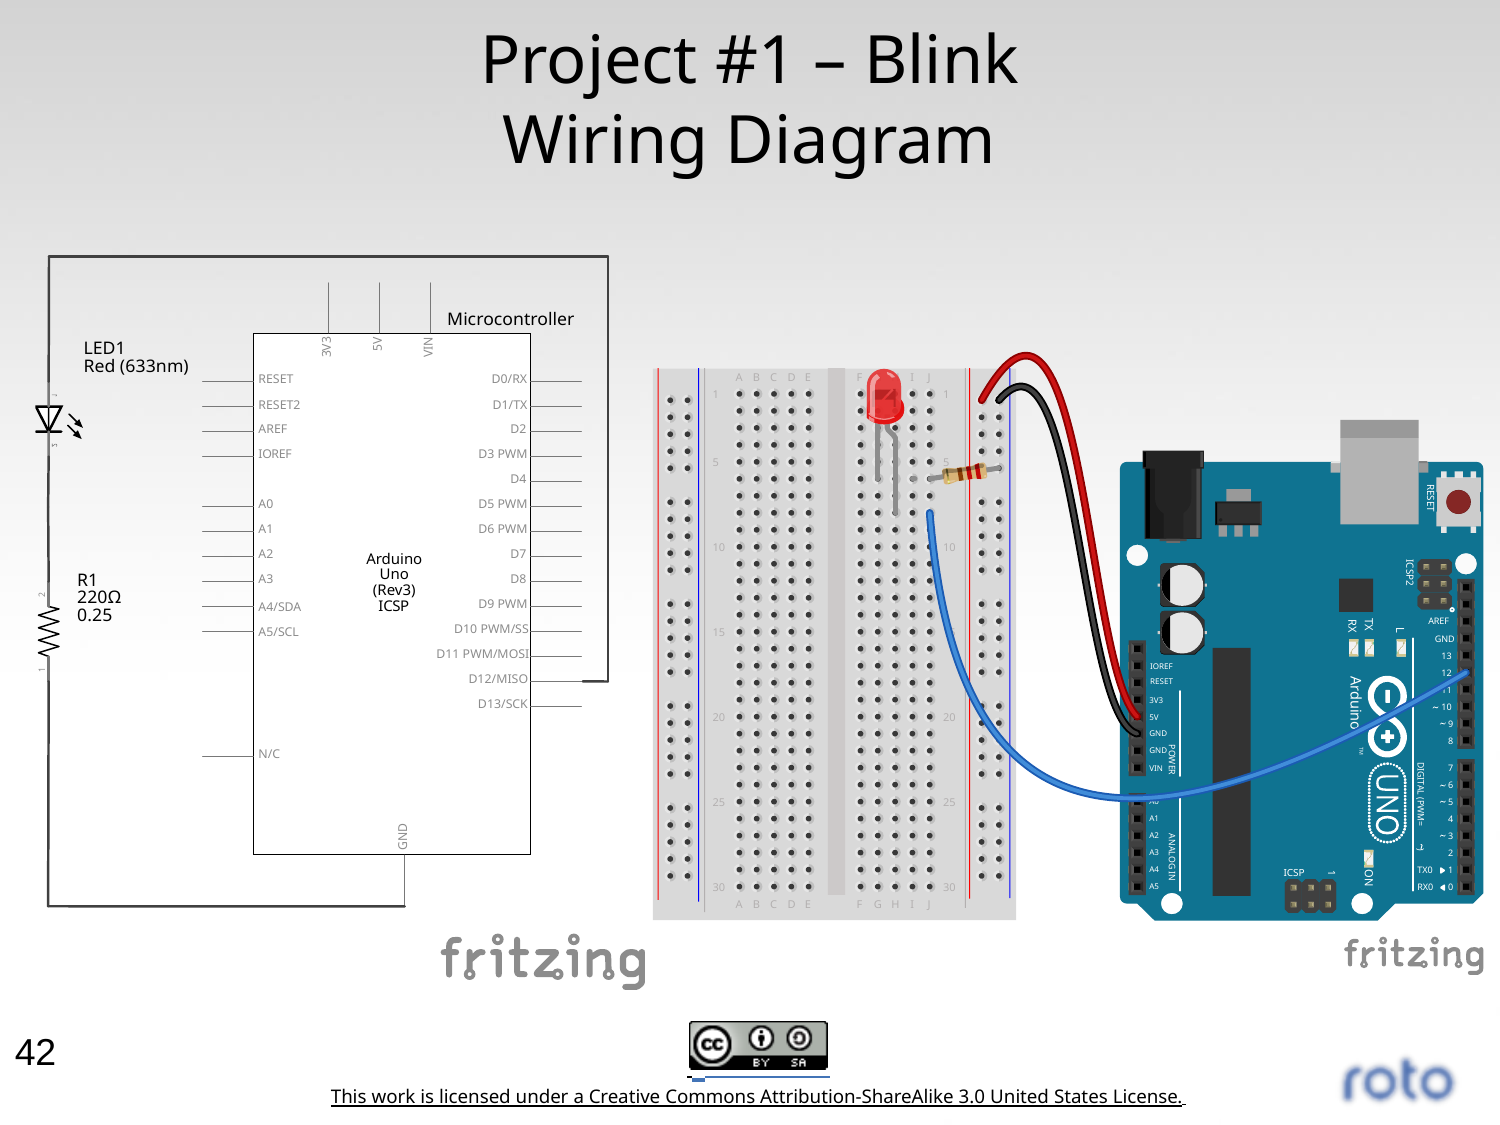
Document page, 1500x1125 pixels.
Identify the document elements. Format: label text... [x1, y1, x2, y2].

title Project #1 – Blink Wiring Diagram [112, 2, 1388, 190]
picture [0, 0, 1500, 1125]
